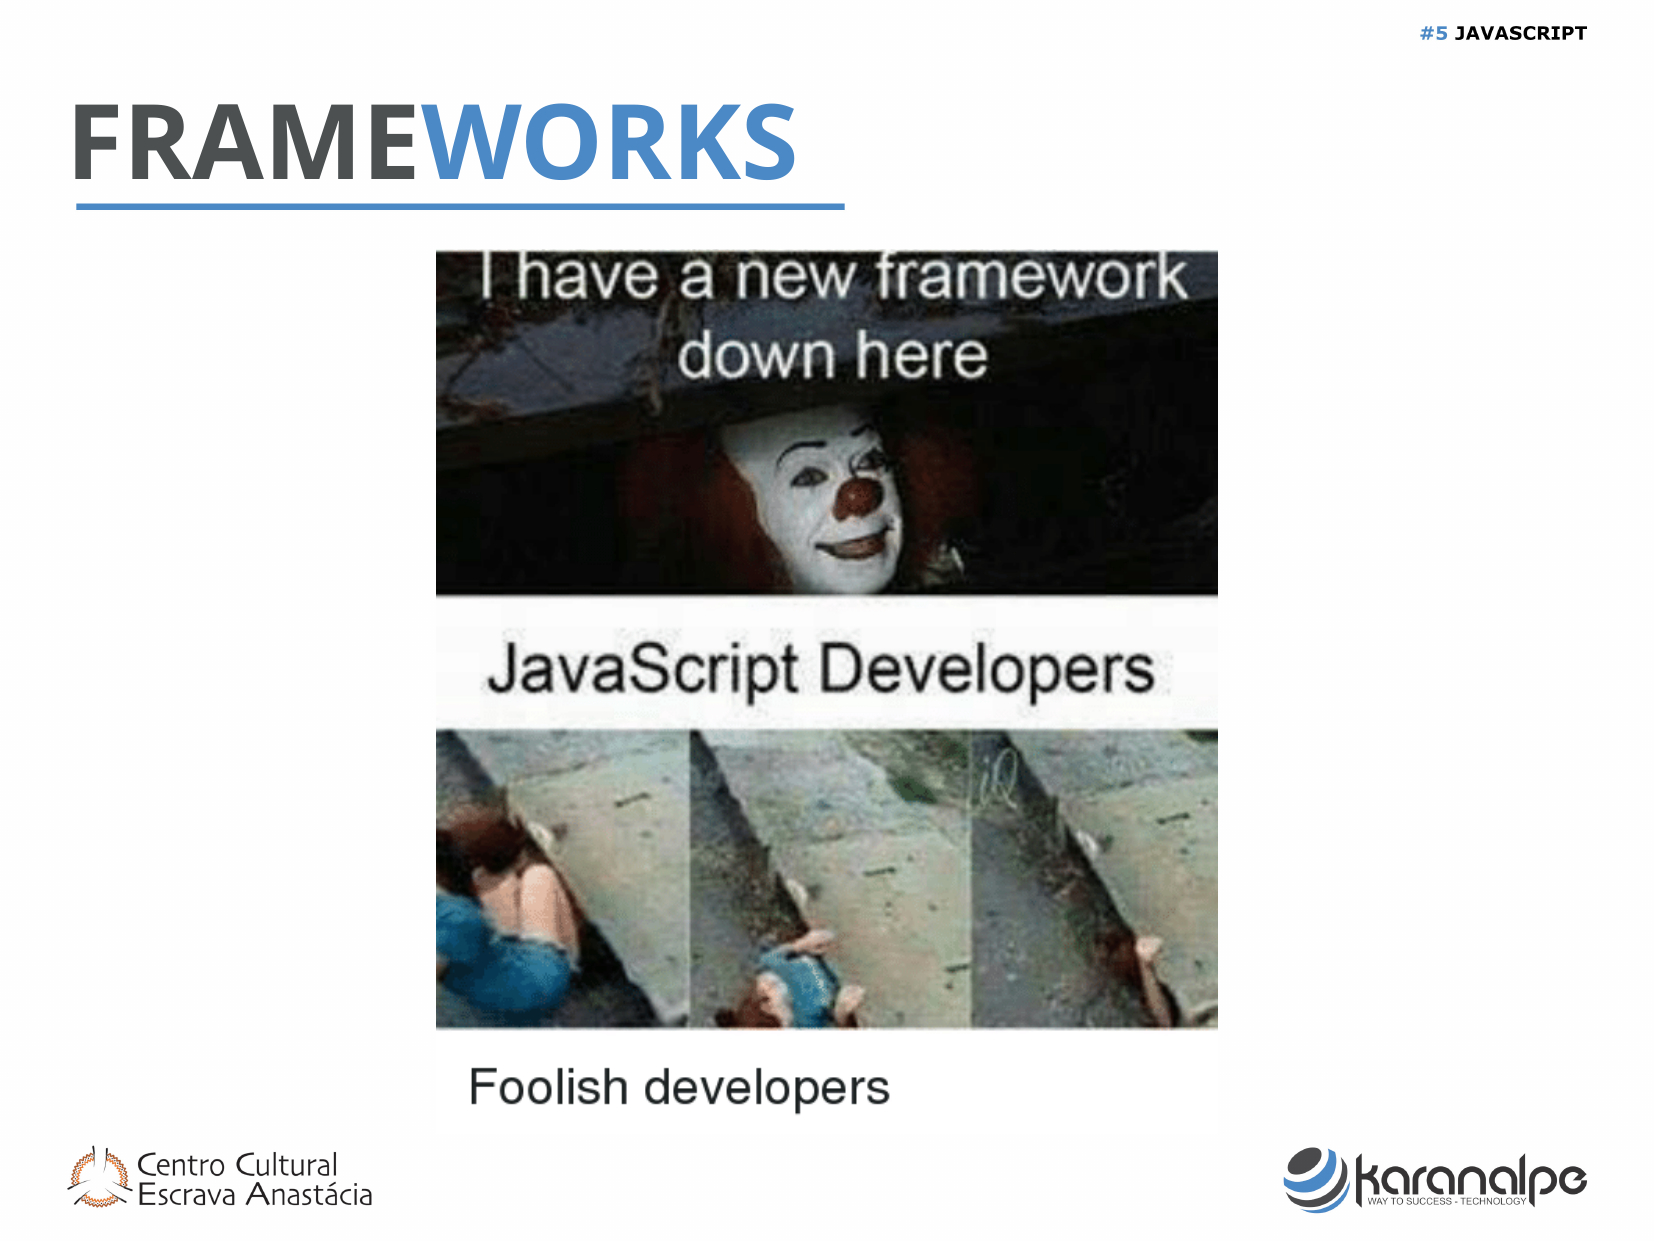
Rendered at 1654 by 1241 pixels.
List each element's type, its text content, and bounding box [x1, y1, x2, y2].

picture [0, 0, 1654, 1241]
title FRAMEWORKS [66, 35, 1555, 243]
